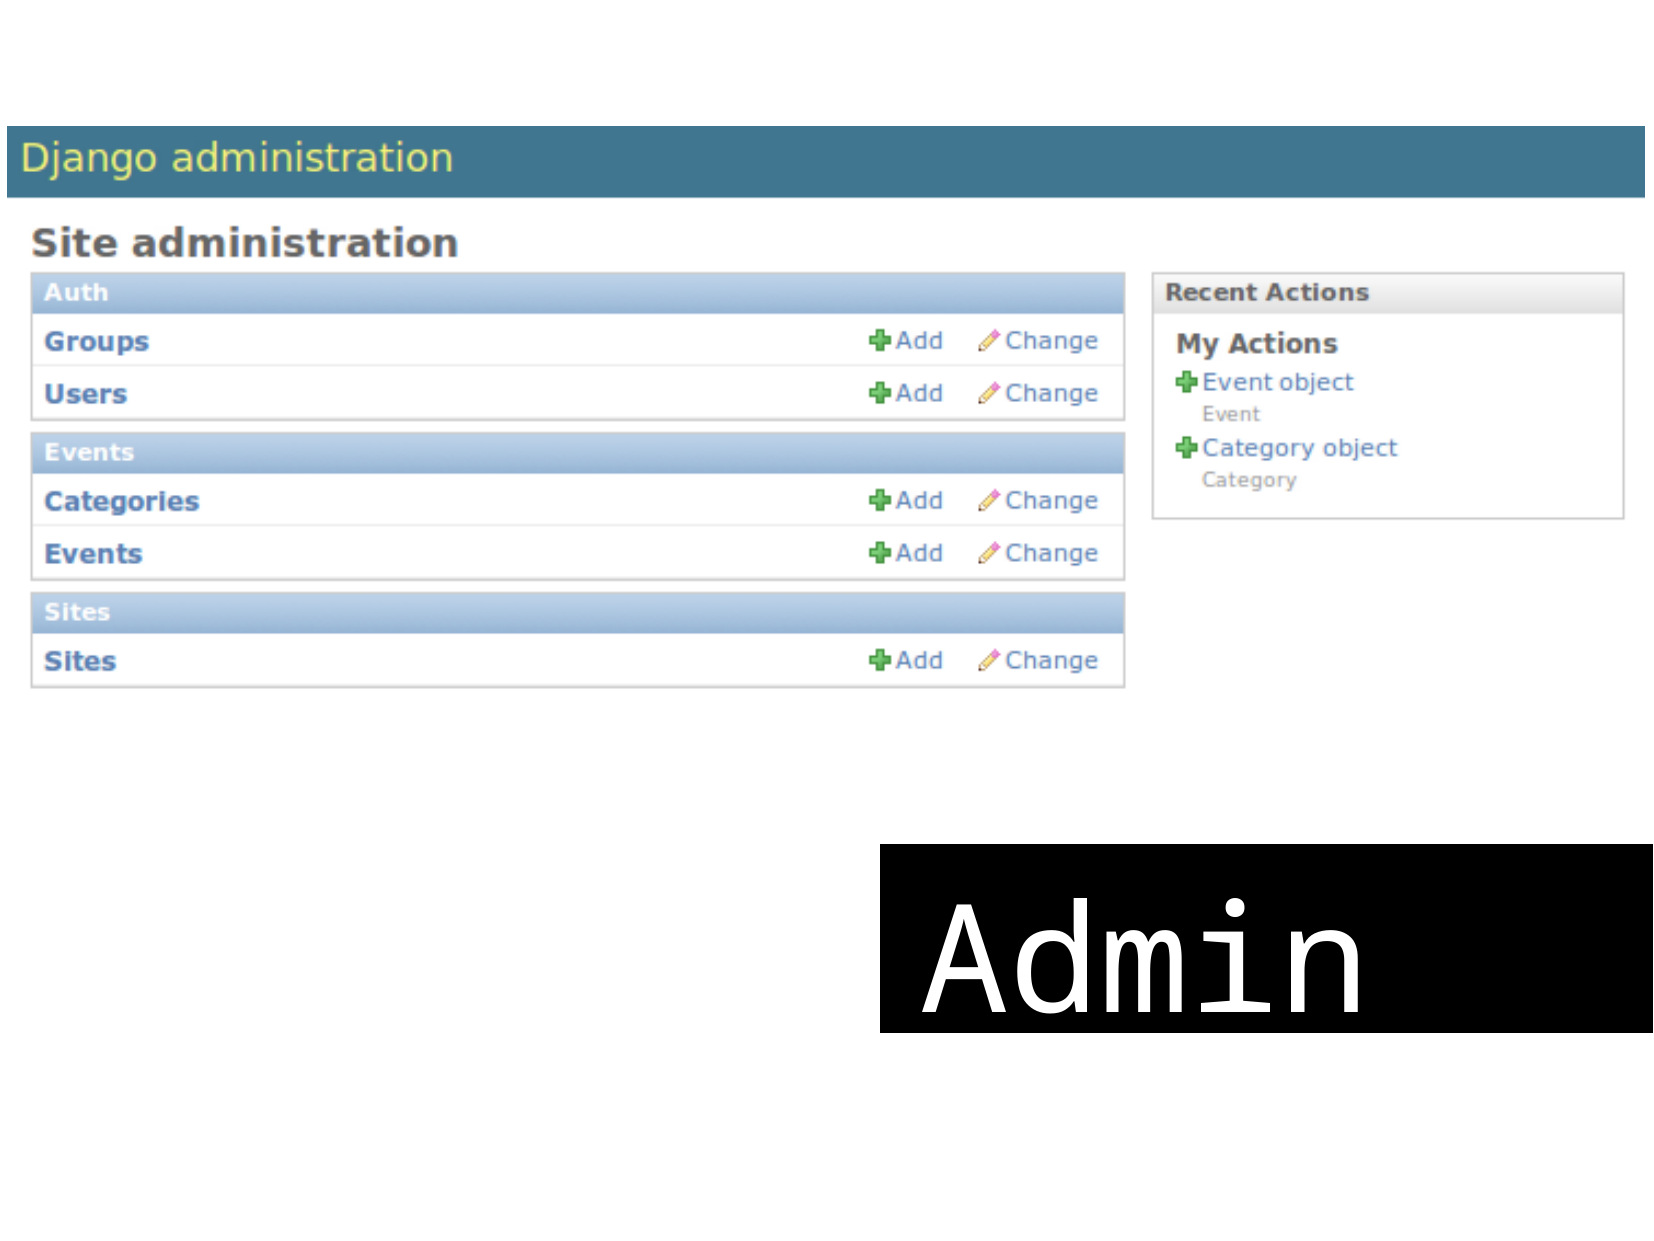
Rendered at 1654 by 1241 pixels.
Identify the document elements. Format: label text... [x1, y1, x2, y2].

text_box Admin [905, 844, 1653, 1034]
picture [7, 126, 1645, 713]
text_box [880, 844, 905, 1033]
